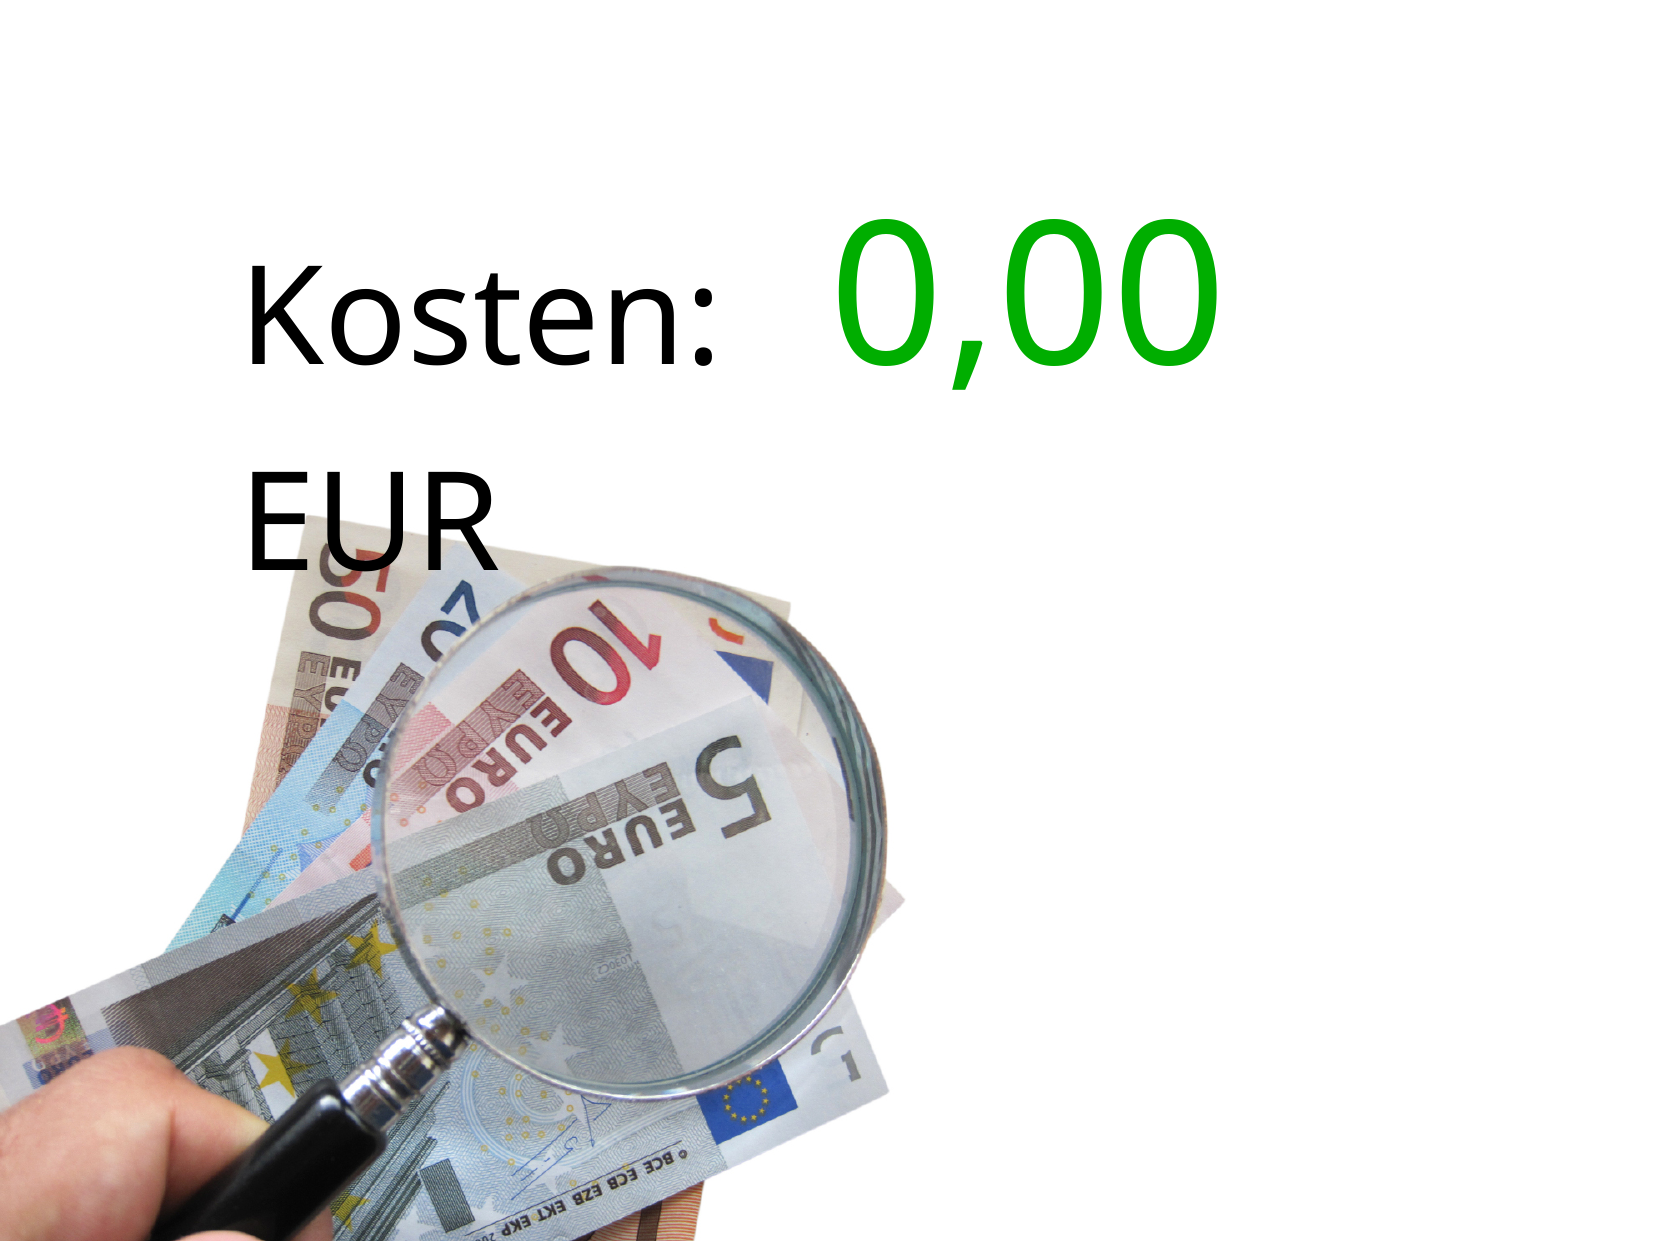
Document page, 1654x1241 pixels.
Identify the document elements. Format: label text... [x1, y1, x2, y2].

text_box Kosten: 0,00 EUR [224, 143, 1536, 441]
picture [0, 440, 1067, 1241]
